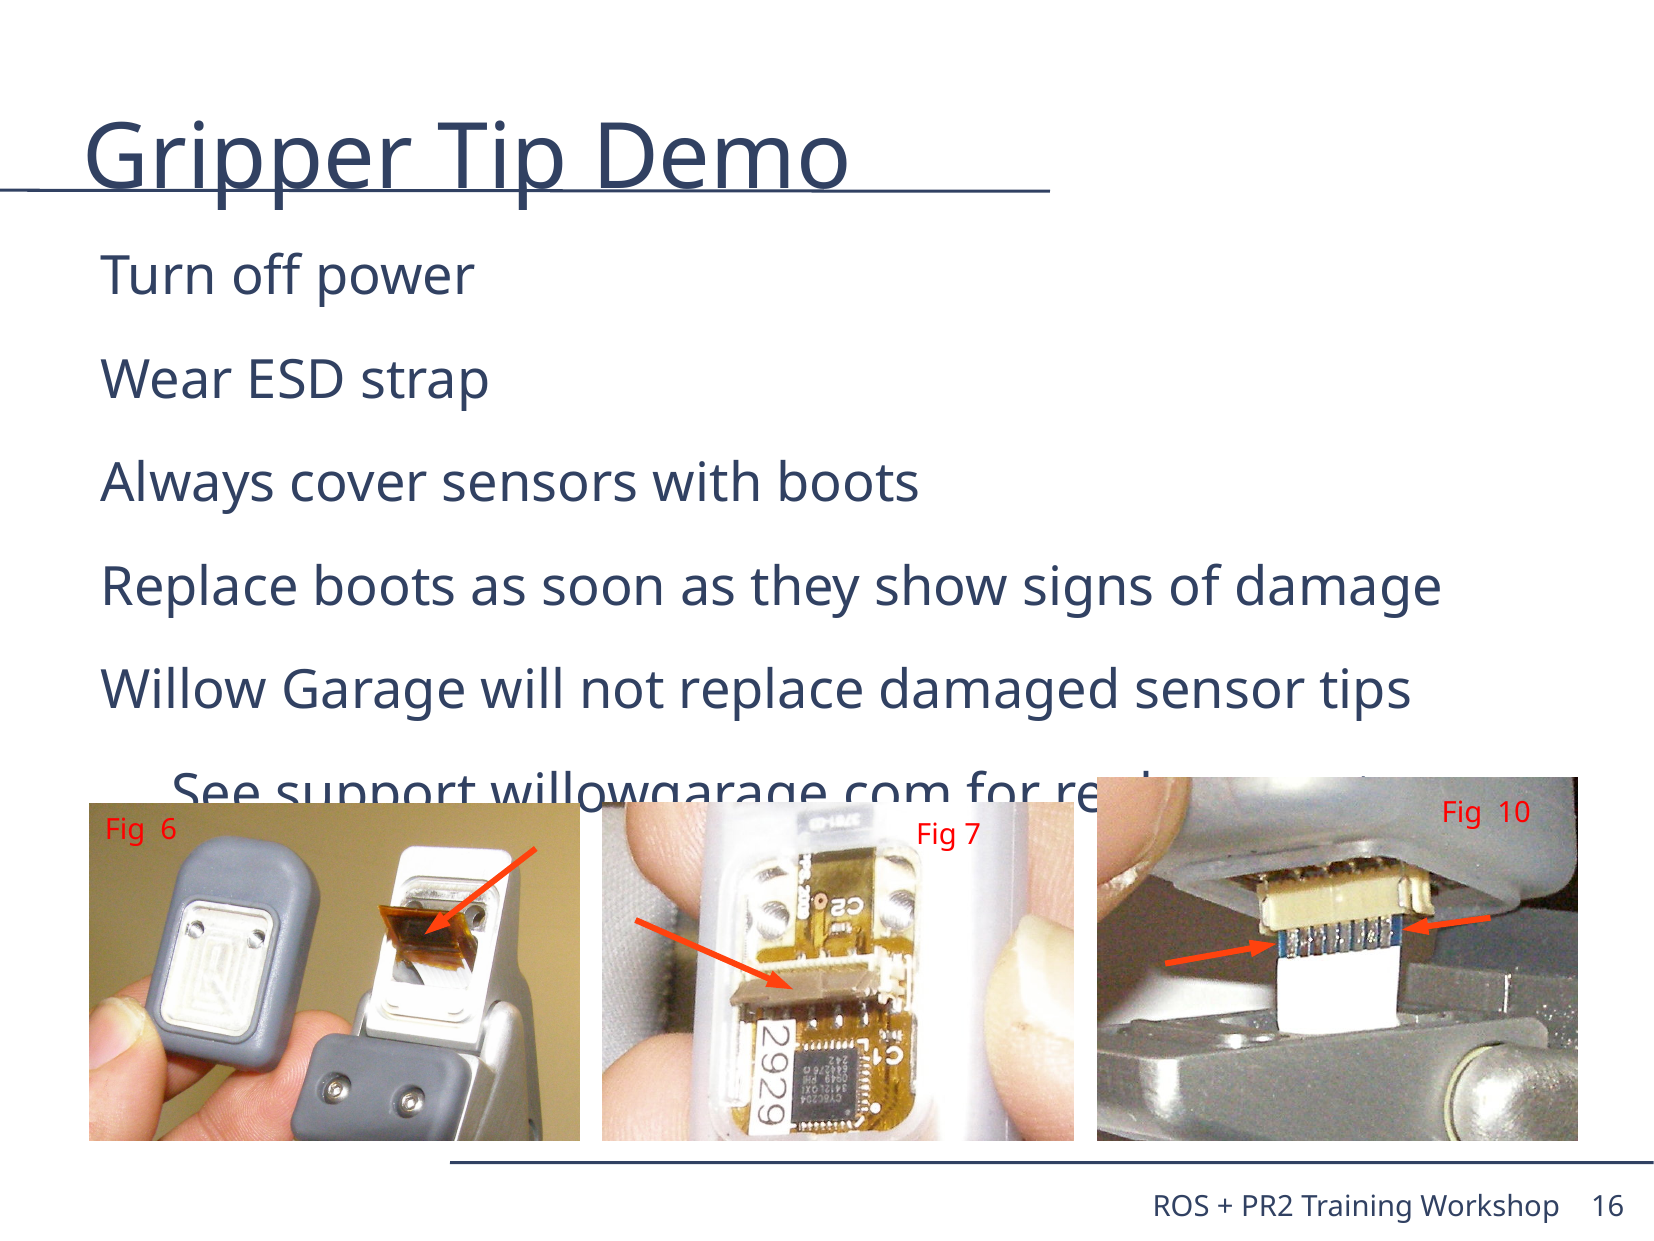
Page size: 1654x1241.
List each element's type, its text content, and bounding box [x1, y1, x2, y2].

text_box Fig 10 [1426, 783, 1554, 834]
title Gripper Tip Demo [82, 56, 1571, 236]
picture [89, 803, 580, 1141]
picture [1097, 777, 1578, 1141]
list Turn off power Wear ESD strap Always cover sensors with boots Replace boots as soon as they show signs of damage Willow Garage will not replace damaged sensor tips See support.willowgarage.com for replacements [82, 236, 1571, 1121]
picture [602, 802, 1074, 1141]
text_box Fig 7 [901, 805, 1031, 855]
text_box Fig 6 [90, 800, 220, 850]
